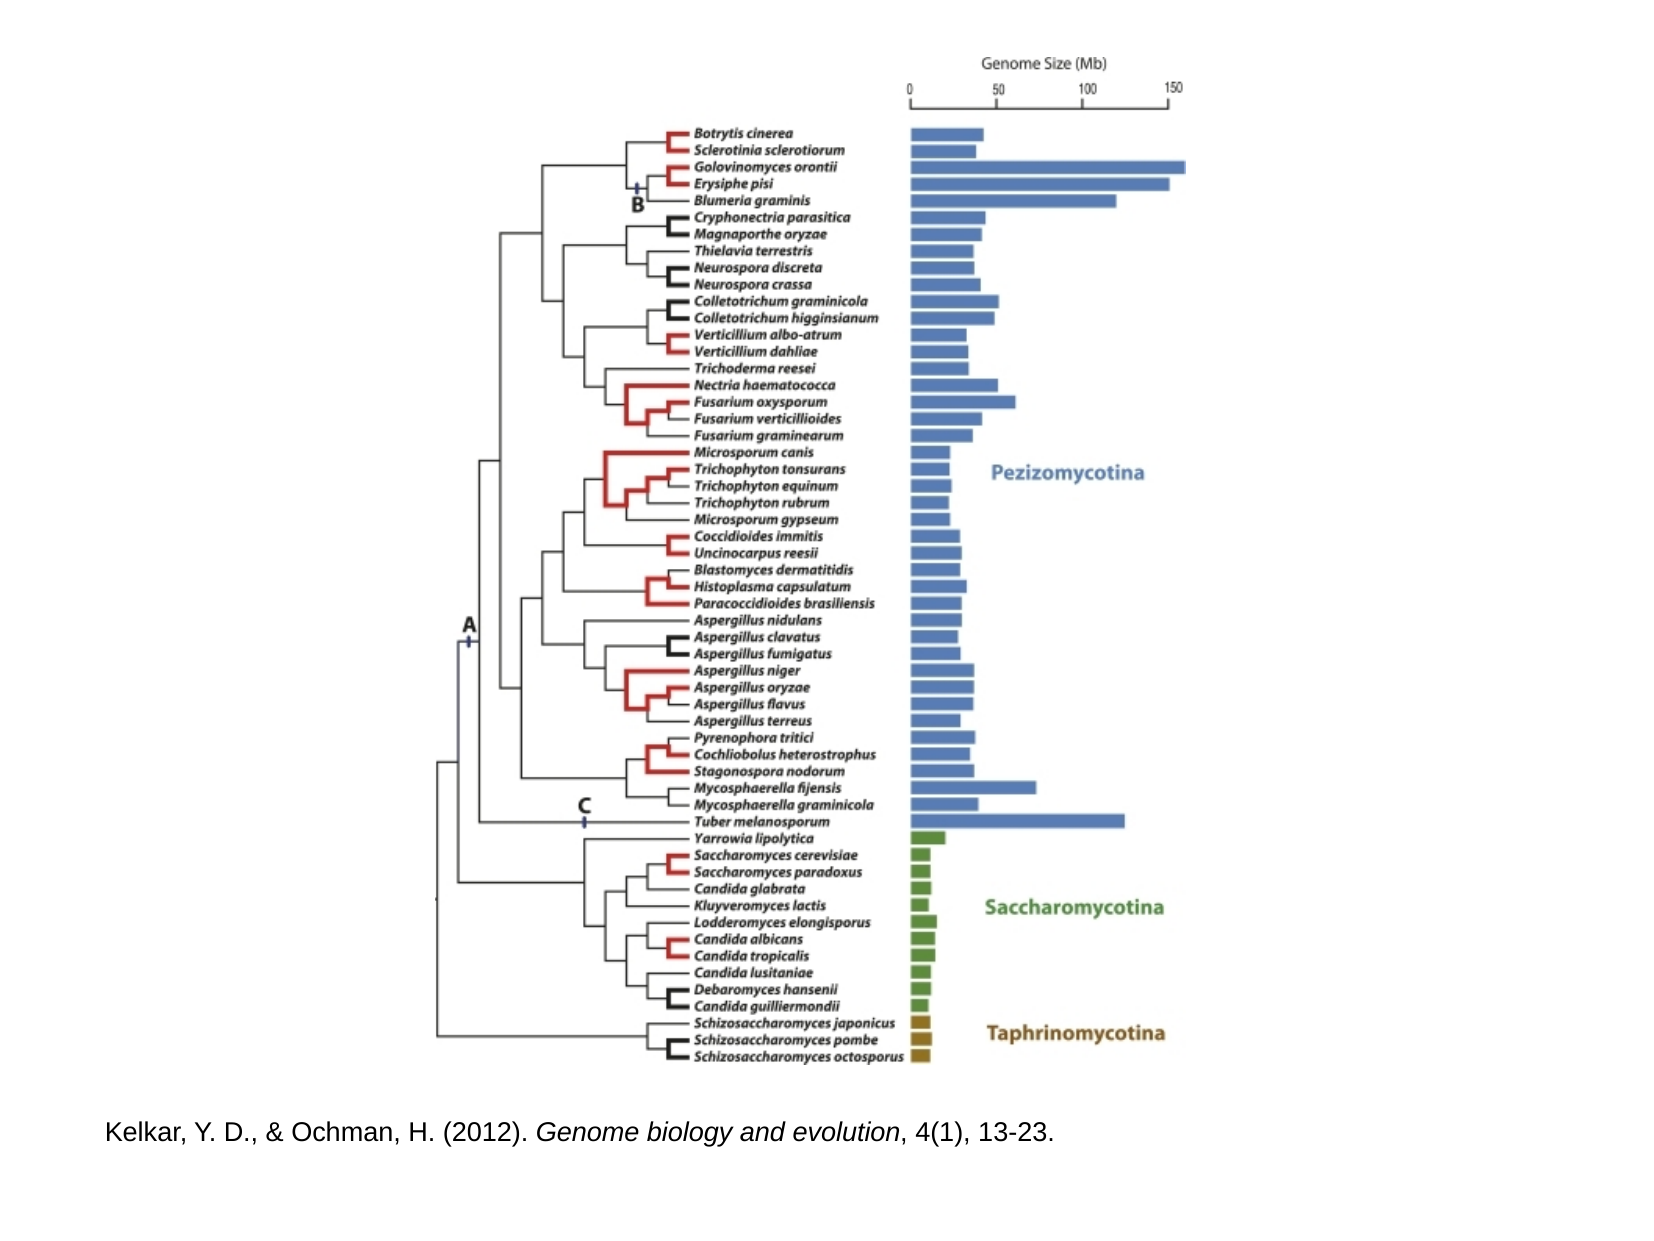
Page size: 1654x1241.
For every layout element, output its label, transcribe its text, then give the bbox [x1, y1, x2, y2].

picture [435, 57, 1186, 1066]
text_box Kelkar, Y. D., & Ochman, H. (2012). Genome biology and evolution, 4(1), 13-23. [90, 1110, 1381, 1156]
